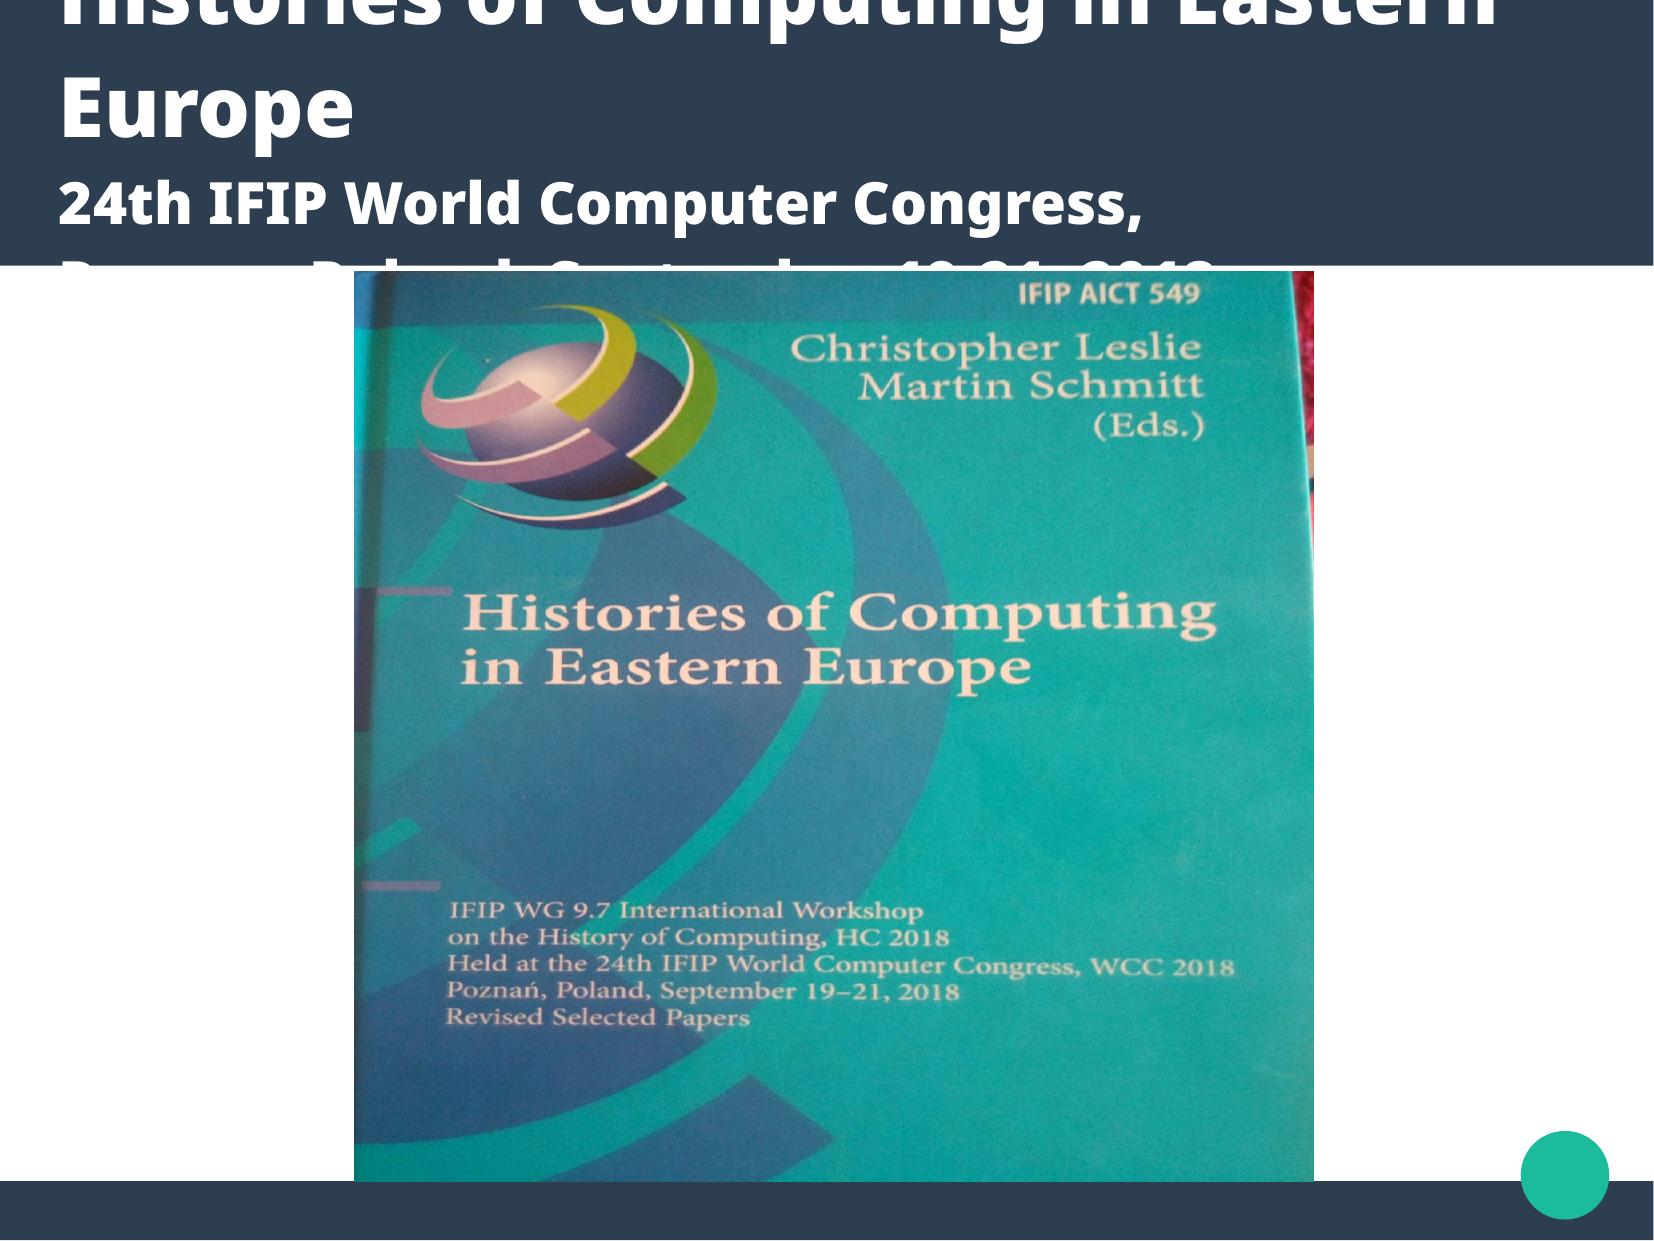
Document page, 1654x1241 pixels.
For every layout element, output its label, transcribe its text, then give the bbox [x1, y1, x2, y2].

title Histories of Computing in Eastern Europe 24th IFIP World Computer Congress, Poznan, Poland, Spetember 19-21, 2018 [59, 49, 1595, 207]
picture [354, 271, 1314, 1182]
